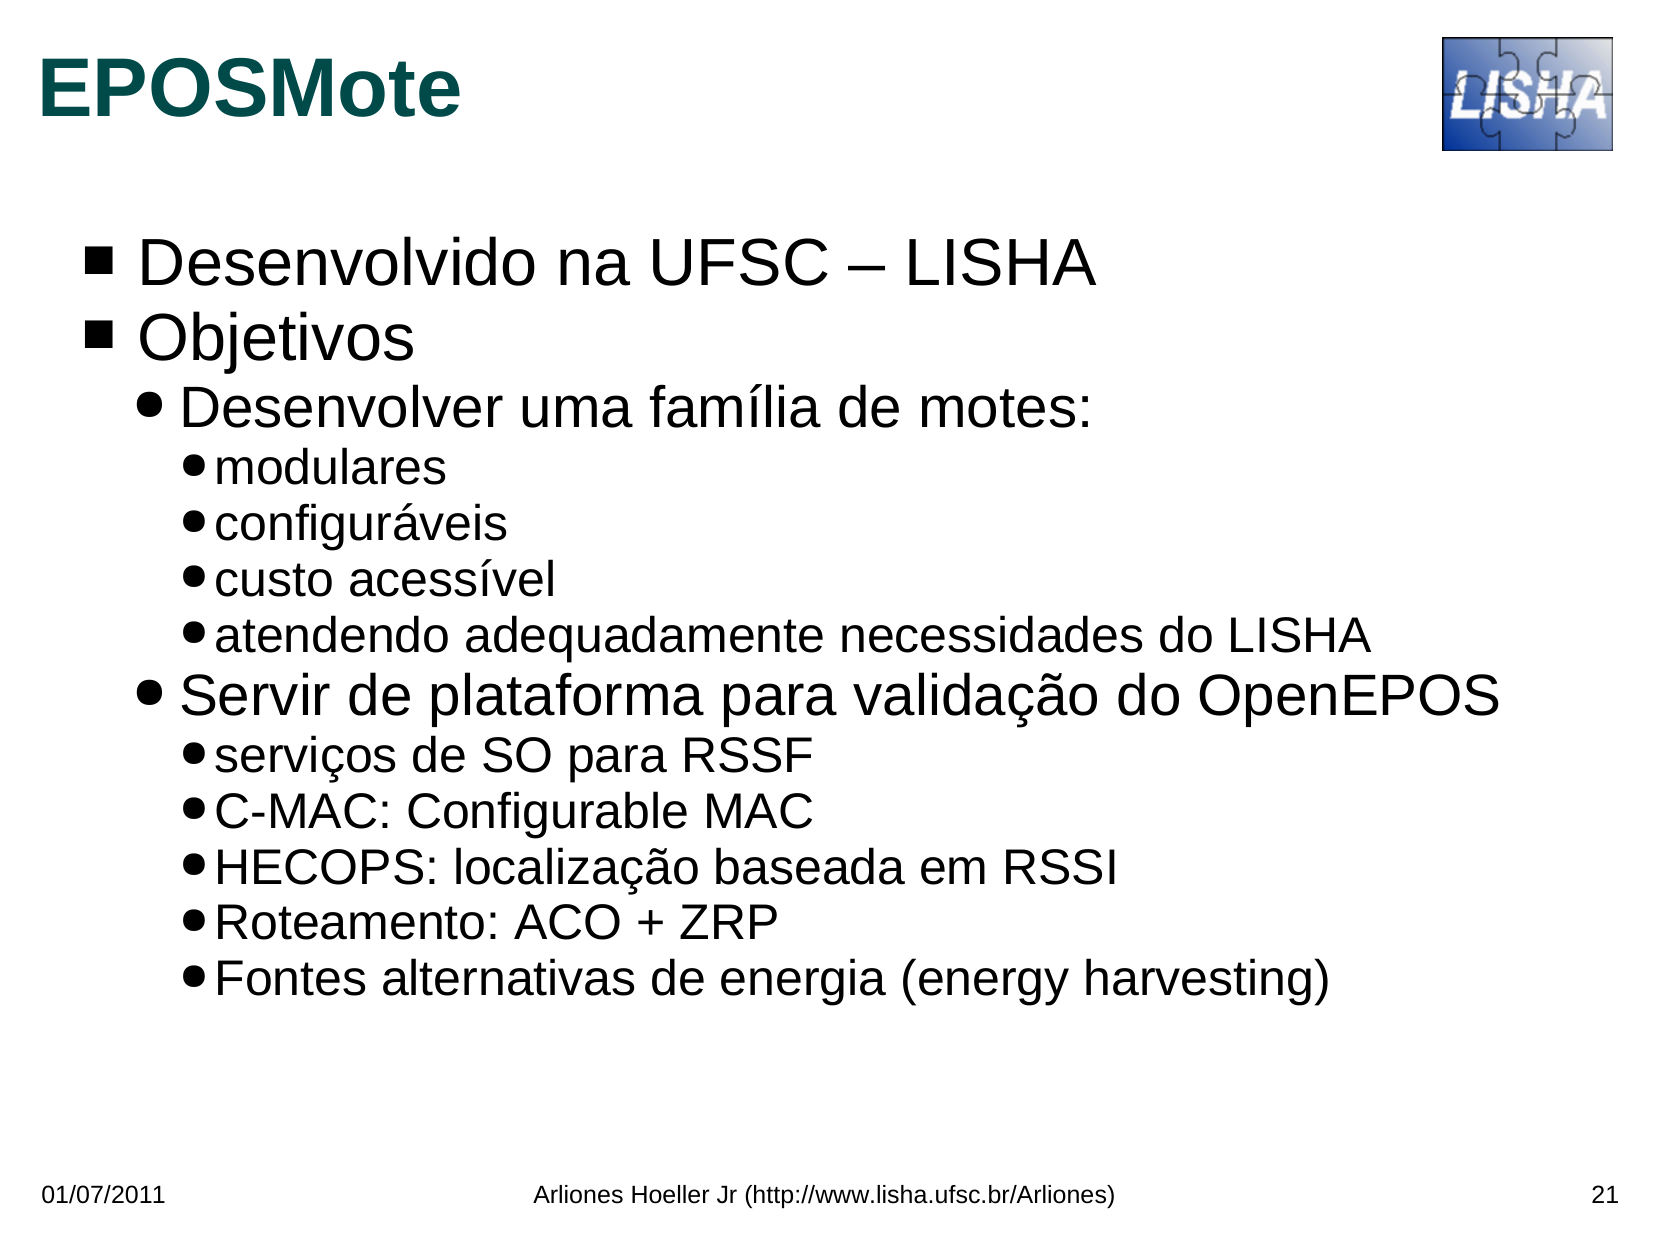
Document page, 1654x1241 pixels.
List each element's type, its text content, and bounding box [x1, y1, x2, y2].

list Desenvolvido na UFSC – LISHA Objetivos Desenvolver uma família de motes: modulares configuráveis custo acessível atendendo adequadamente necessidades do LISHA Servir de plataforma para validação do OpenEPOS serviços de SO para RSSF C-MAC: Configurable MAC HECOPS: localização baseada em RSSI Roteamento: ACO + ZRP Fontes alternativas de energia (energy harvesting) [37, 225, 1613, 1163]
picture [1442, 37, 1613, 151]
title EPOSMote [37, 37, 1426, 151]
